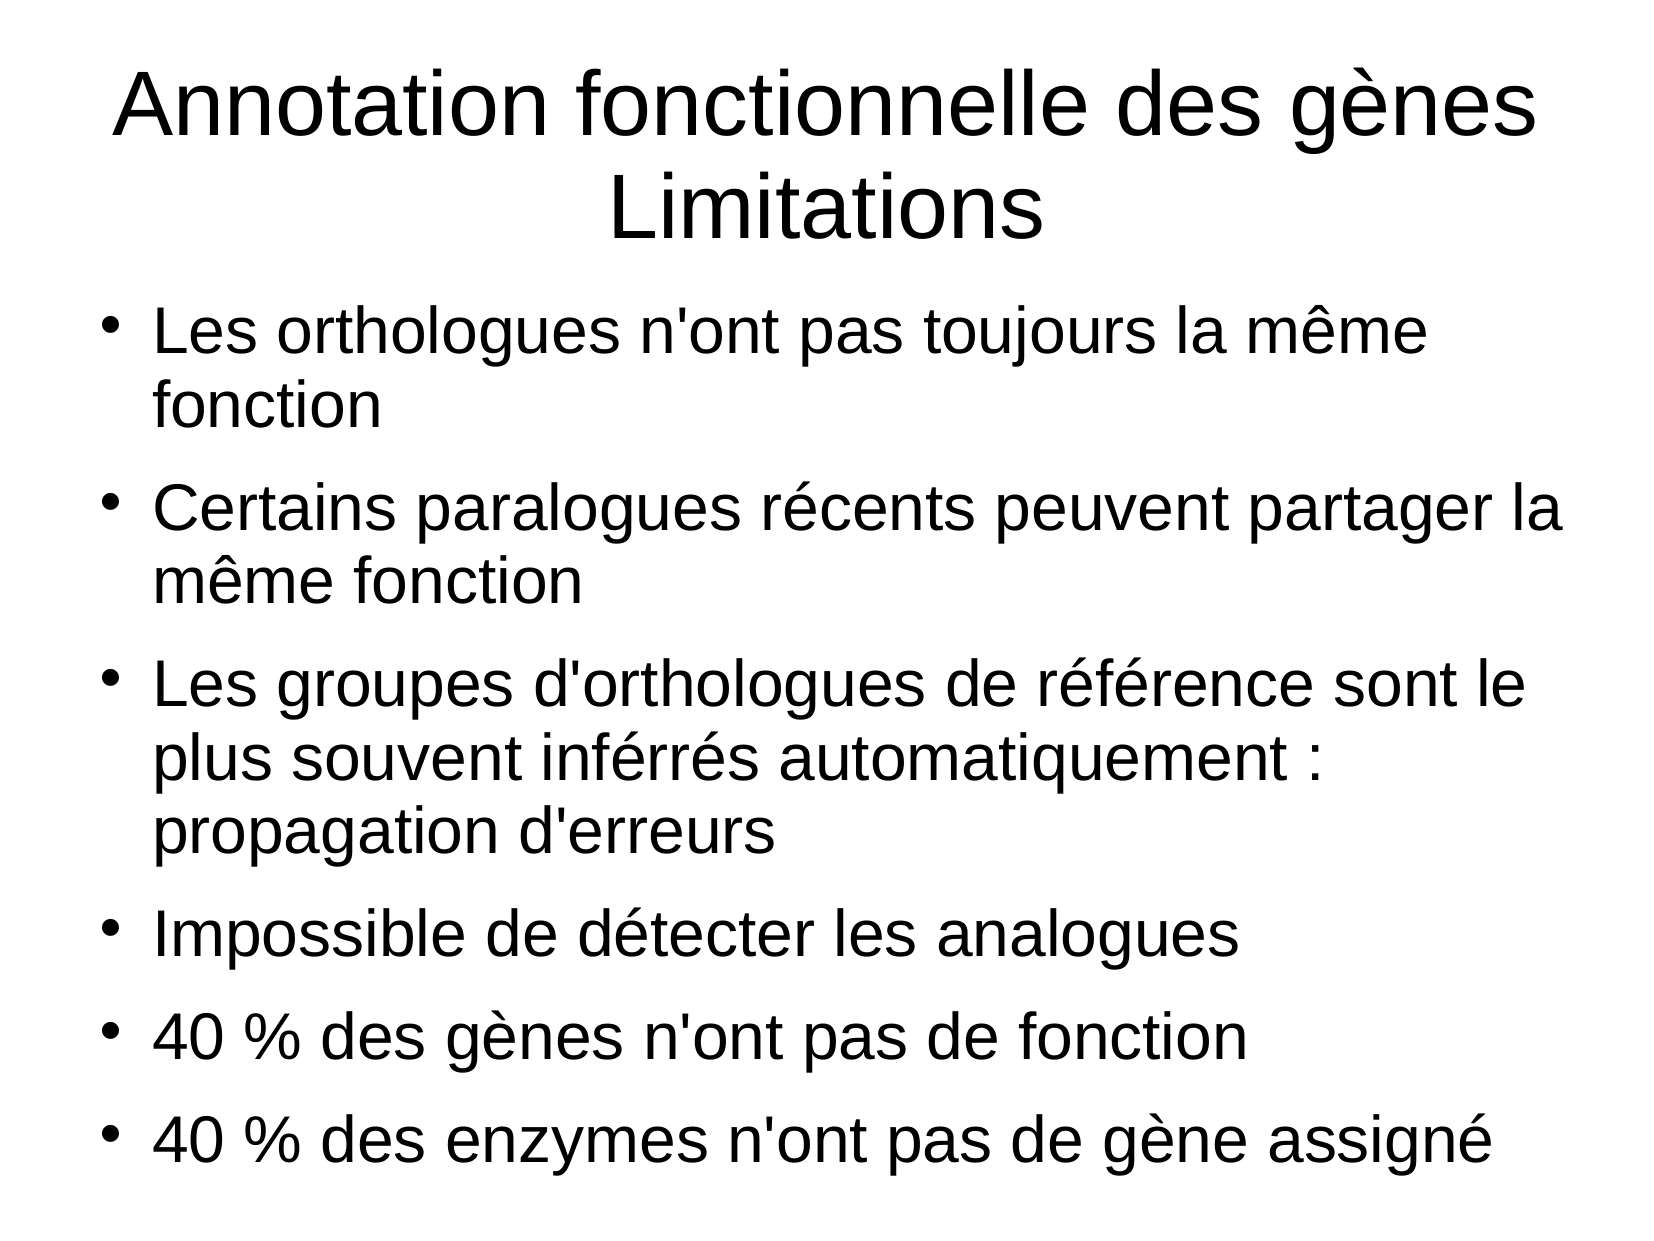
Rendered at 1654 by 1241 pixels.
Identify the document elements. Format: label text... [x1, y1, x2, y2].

title Annotation fonctionnelle des gènes Limitations [82, 47, 1571, 259]
list Les orthologues n'ont pas toujours la même fonction Certains paralogues récents peuvent partager la même fonction Les groupes d'orthologues de référence sont le plus souvent inférrés automatiquement : propagation d'erreurs Impossible de détecter les analogues 40 % des gènes n'ont pas de fonction 40 % des enzymes n'ont pas de gène assigné [82, 290, 1571, 1187]
